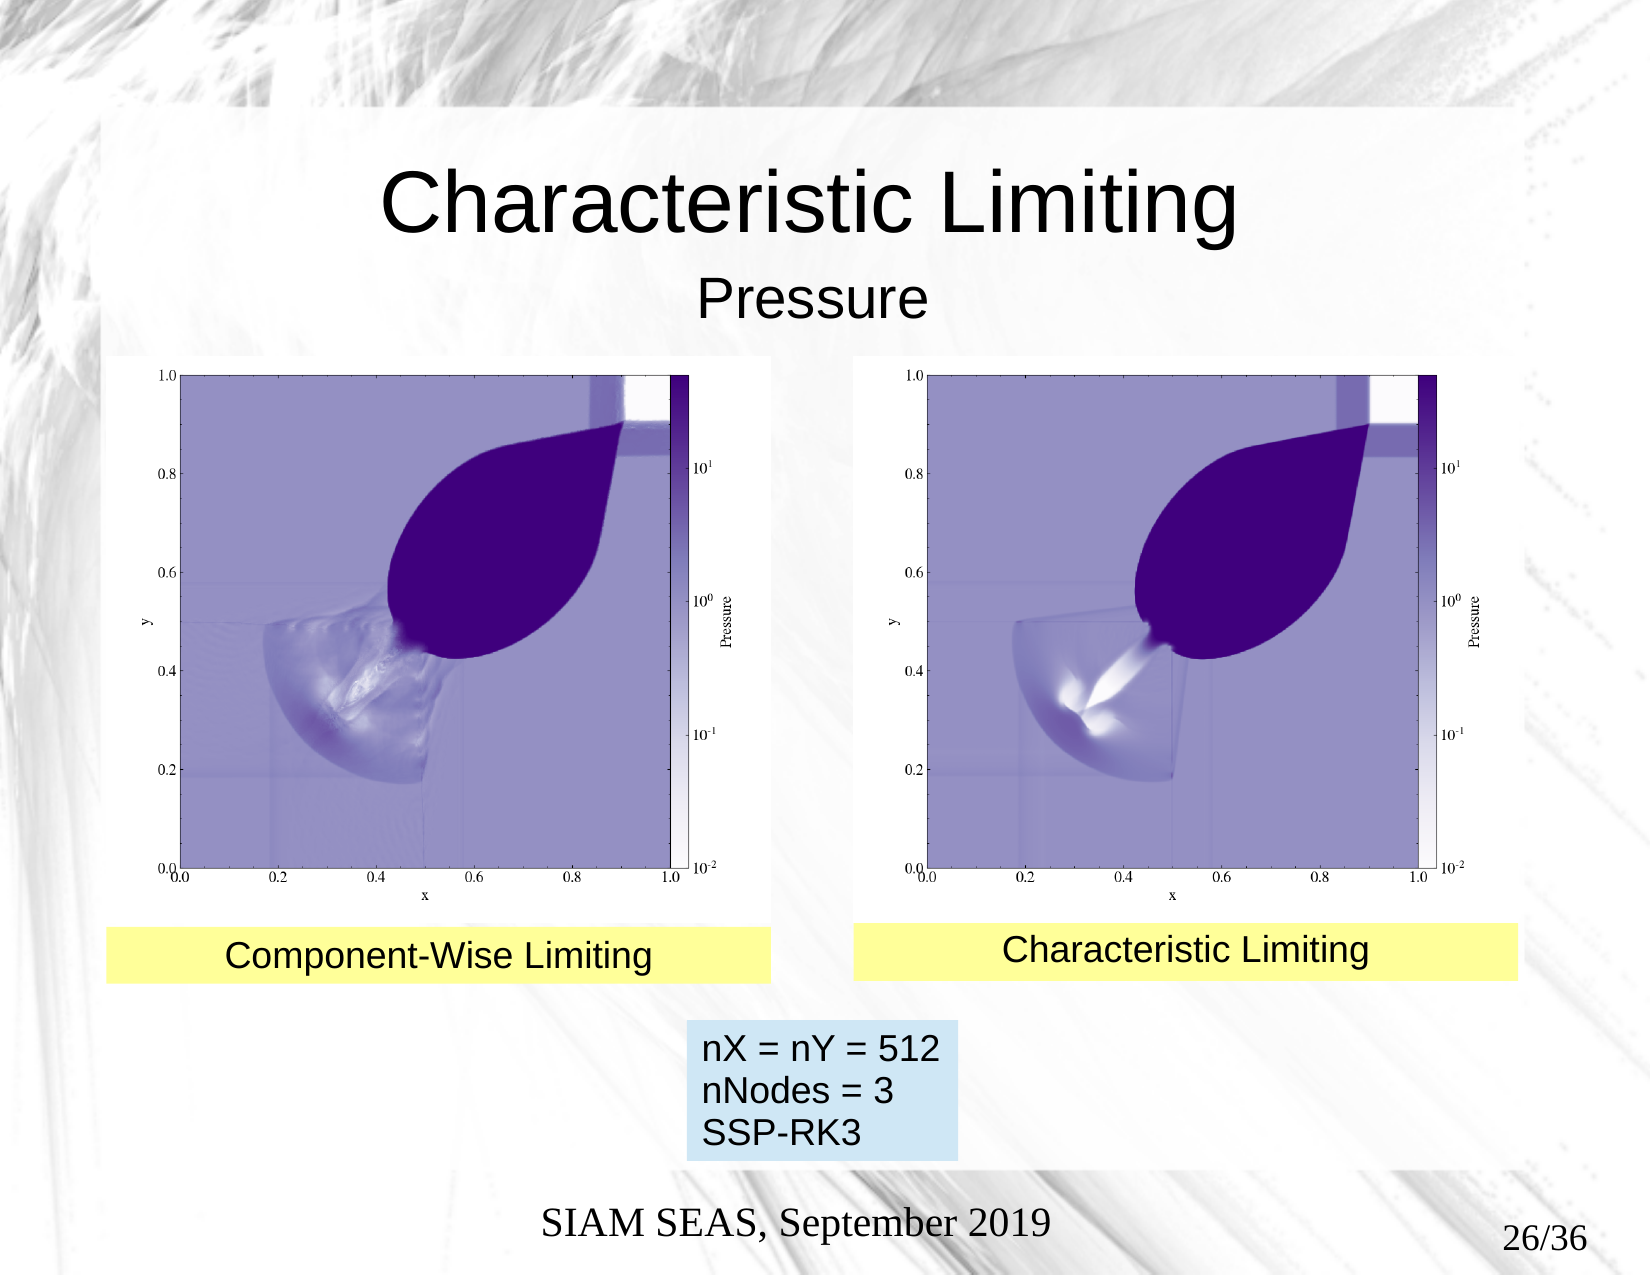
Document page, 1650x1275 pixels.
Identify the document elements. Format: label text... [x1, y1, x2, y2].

title Characteristic Limiting [117, 115, 1503, 288]
text_box Pressure [675, 258, 952, 339]
picture [0, 0, 1650, 1275]
text_box nX = nY = 512 nNodes = 3 SSP-RK3 [686, 1020, 959, 1161]
text_box Characteristic Limiting [853, 923, 1519, 981]
text_box Component-Wise Limiting [106, 926, 771, 984]
